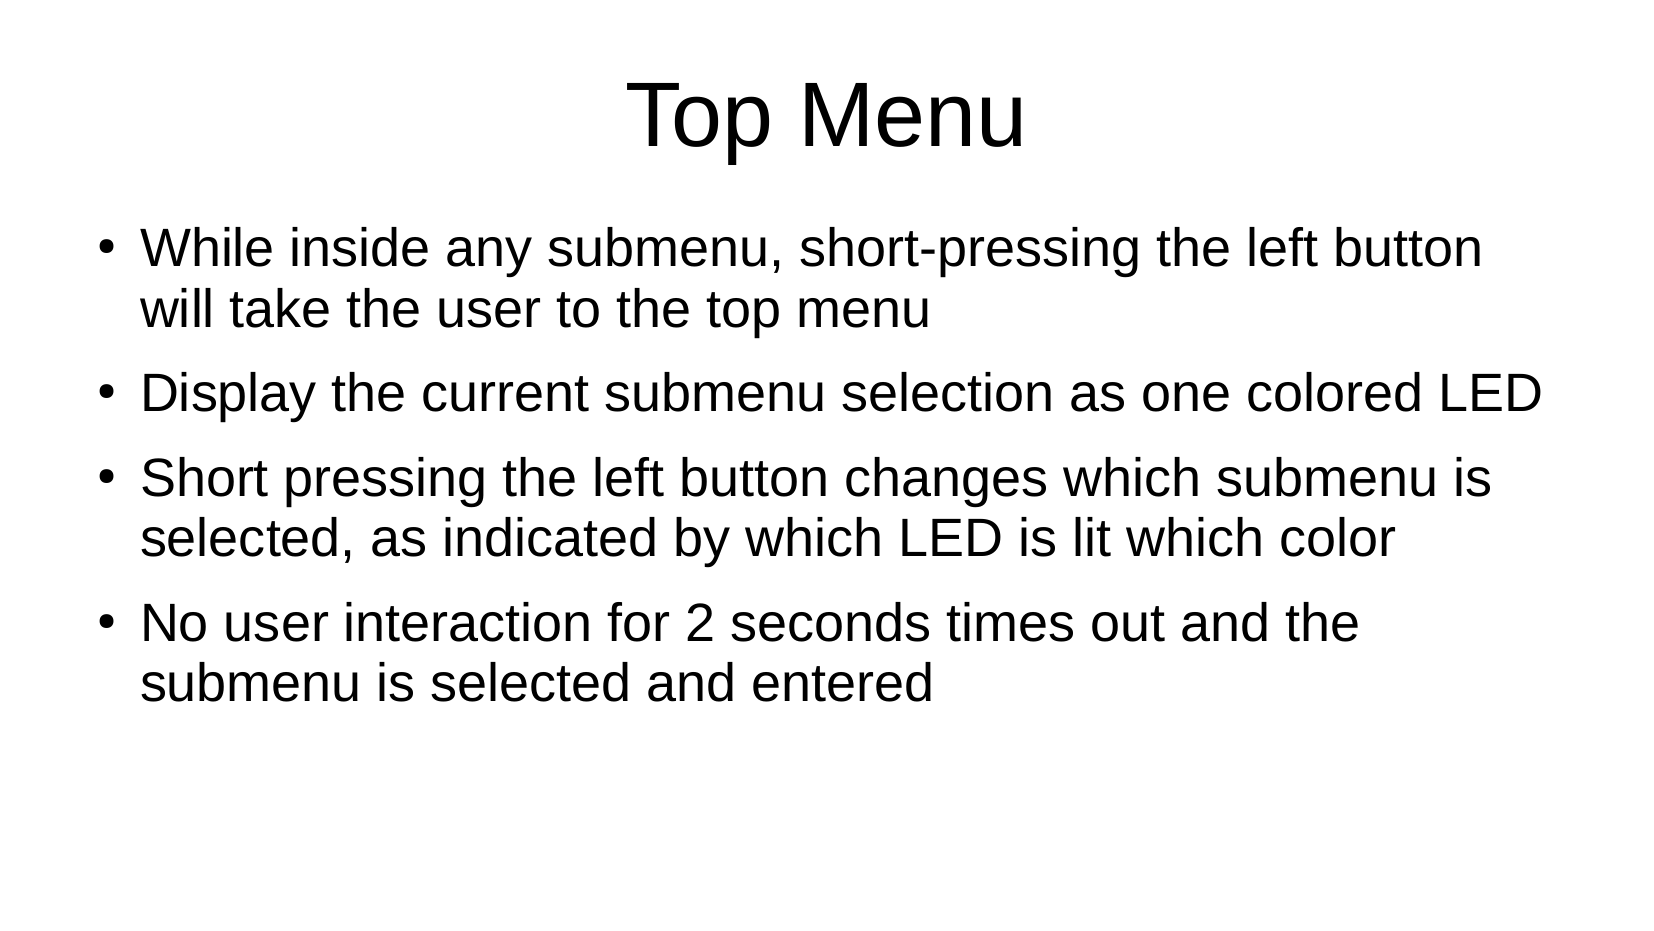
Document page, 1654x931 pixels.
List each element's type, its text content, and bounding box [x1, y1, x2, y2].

list While inside any submenu, short-pressing the left button will take the user to the top menu Display the current submenu selection as one colored LED Short pressing the left button changes which submenu is selected, as indicated by which LED is lit which color No user interaction for 2 seconds times out and the submenu is selected and entered [82, 217, 1571, 758]
title Top Menu [82, 37, 1571, 193]
